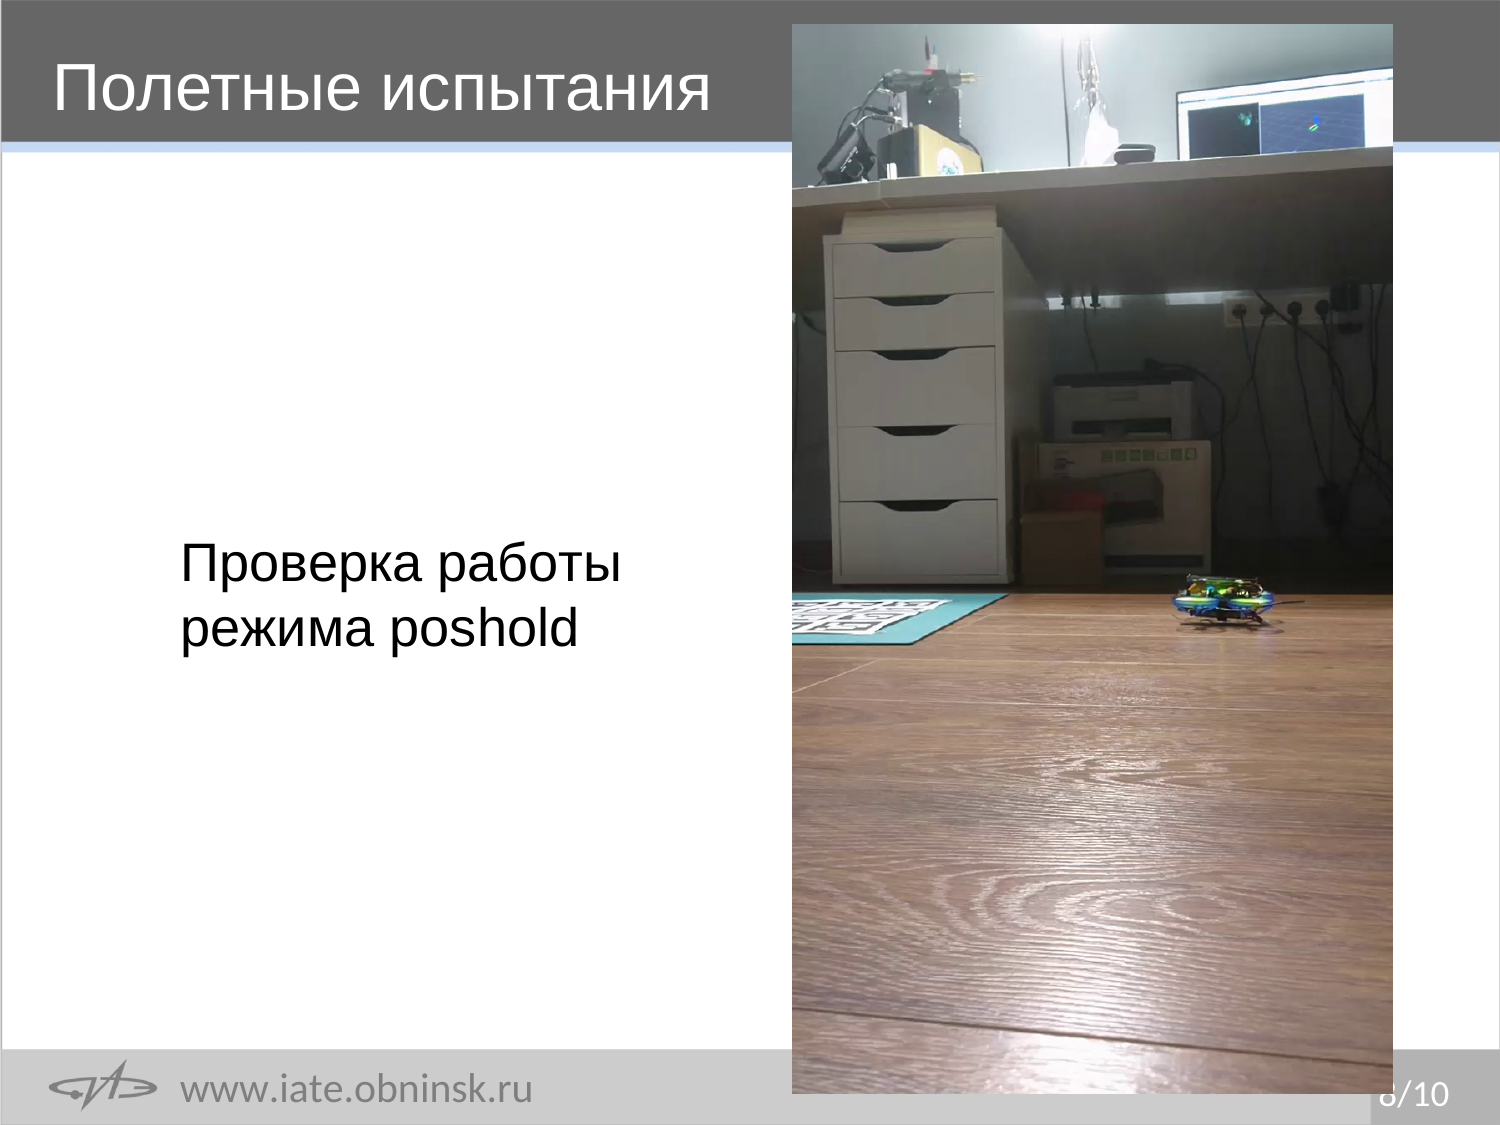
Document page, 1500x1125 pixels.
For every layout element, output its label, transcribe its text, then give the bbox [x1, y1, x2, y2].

text_box [791, 23, 1394, 1095]
picture [0, 0, 1500, 1125]
text_box Проверка работы режима poshold [165, 519, 686, 863]
text_box 8/10 [1267, 1061, 1465, 1122]
text_box 8/10 [1383, 1095, 1392, 1104]
title Полетные испытания [37, 7, 1459, 161]
